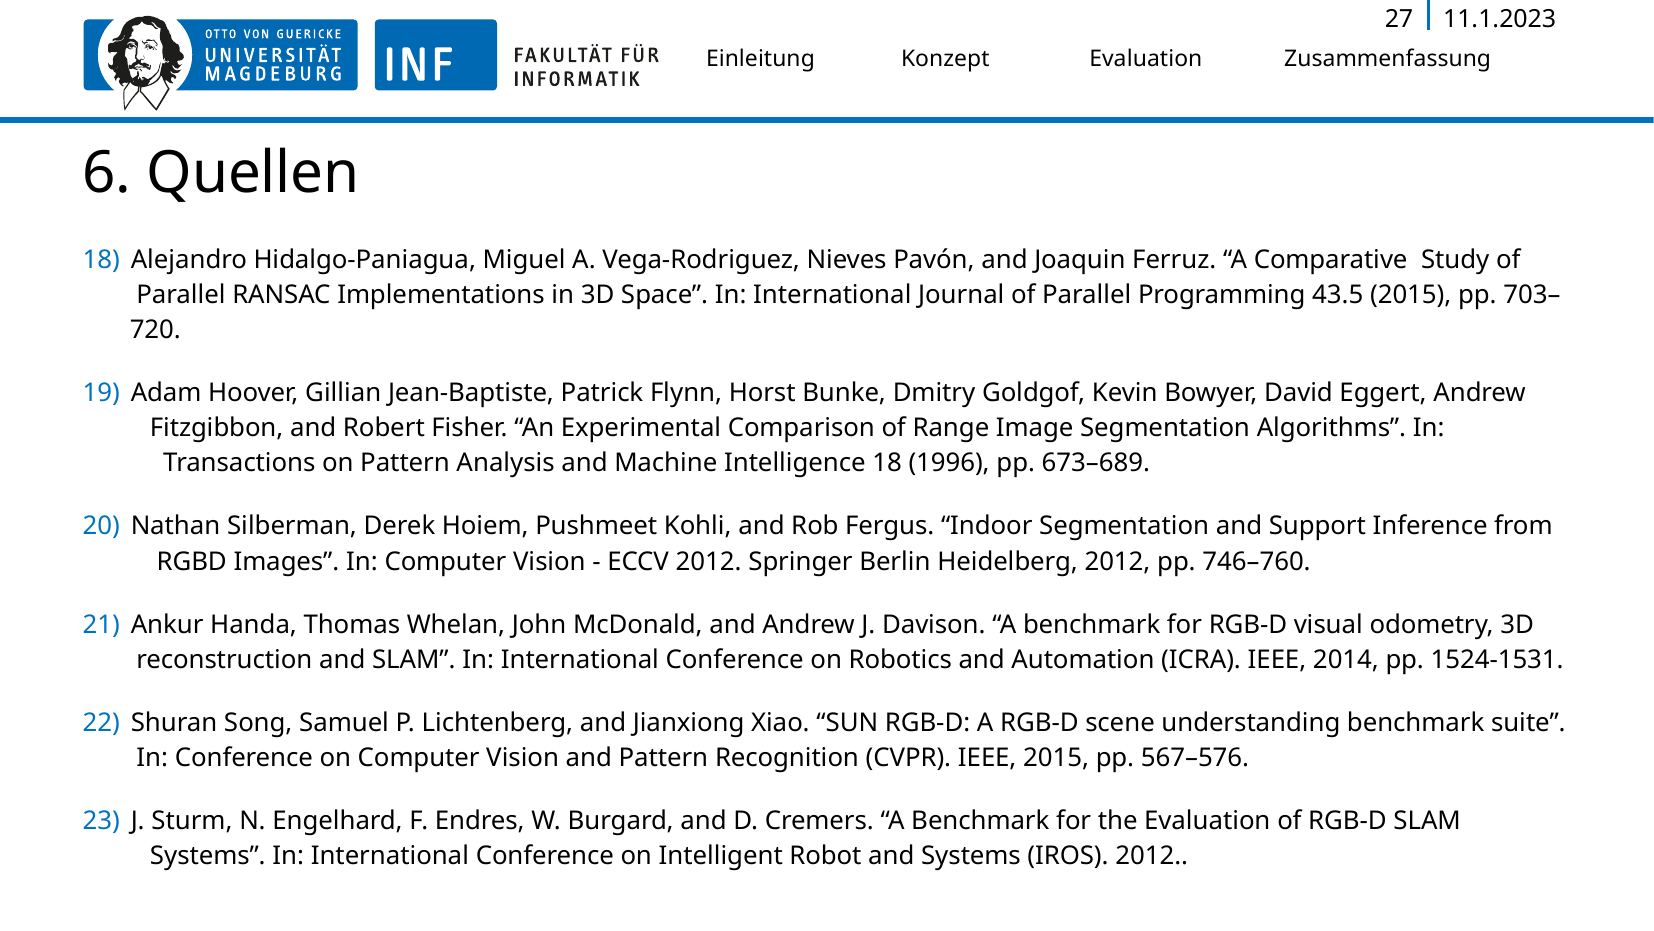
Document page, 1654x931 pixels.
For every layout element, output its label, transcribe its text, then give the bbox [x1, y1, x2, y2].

title 6. Quellen [82, 129, 1571, 211]
list Alejandro Hidalgo-Paniagua, Miguel A. Vega-Rodriguez, Nieves Pavón, and Joaquin Ferruz. “A Comparative Study of Parallel RANSAC Implementations in 3D Space”. In: International Journal of Parallel Programming 43.5 (2015), pp. 703– 720. Adam Hoover, Gillian Jean-Baptiste, Patrick Flynn, Horst Bunke, Dmitry Goldgof, Kevin Bowyer, David Eggert, Andrew Fitzgibbon, and Robert Fisher. “An Experimental Comparison of Range Image Segmentation Algorithms”. In: Transactions on Pattern Analysis and Machine Intelligence 18 (1996), pp. 673–689. Nathan Silberman, Derek Hoiem, Pushmeet Kohli, and Rob Fergus. “Indoor Segmentation and Support Inference from RGBD Images”. In: Computer Vision - ECCV 2012. Springer Berlin Heidelberg, 2012, pp. 746–760. Ankur Handa, Thomas Whelan, John McDonald, and Andrew J. Davison. “A benchmark for RGB-D visual odometry, 3D reconstruction and SLAM”. In: International Conference on Robotics and Automation (ICRA). IEEE, 2014, pp. 1524-1531. Shuran Song, Samuel P. Lichtenberg, and Jianxiong Xiao. “SUN RGB-D: A RGB-D scene understanding benchmark suite”. In: Conference on Computer Vision and Pattern Recognition (CVPR). IEEE, 2015, pp. 567–576. J. Sturm, N. Engelhard, F. Endres, W. Burgard, and D. Cremers. “A Benchmark for the Evaluation of RGB-D SLAM Systems”. In: International Conference on Intelligent Robot and Systems (IROS). 2012.. [82, 241, 1571, 901]
